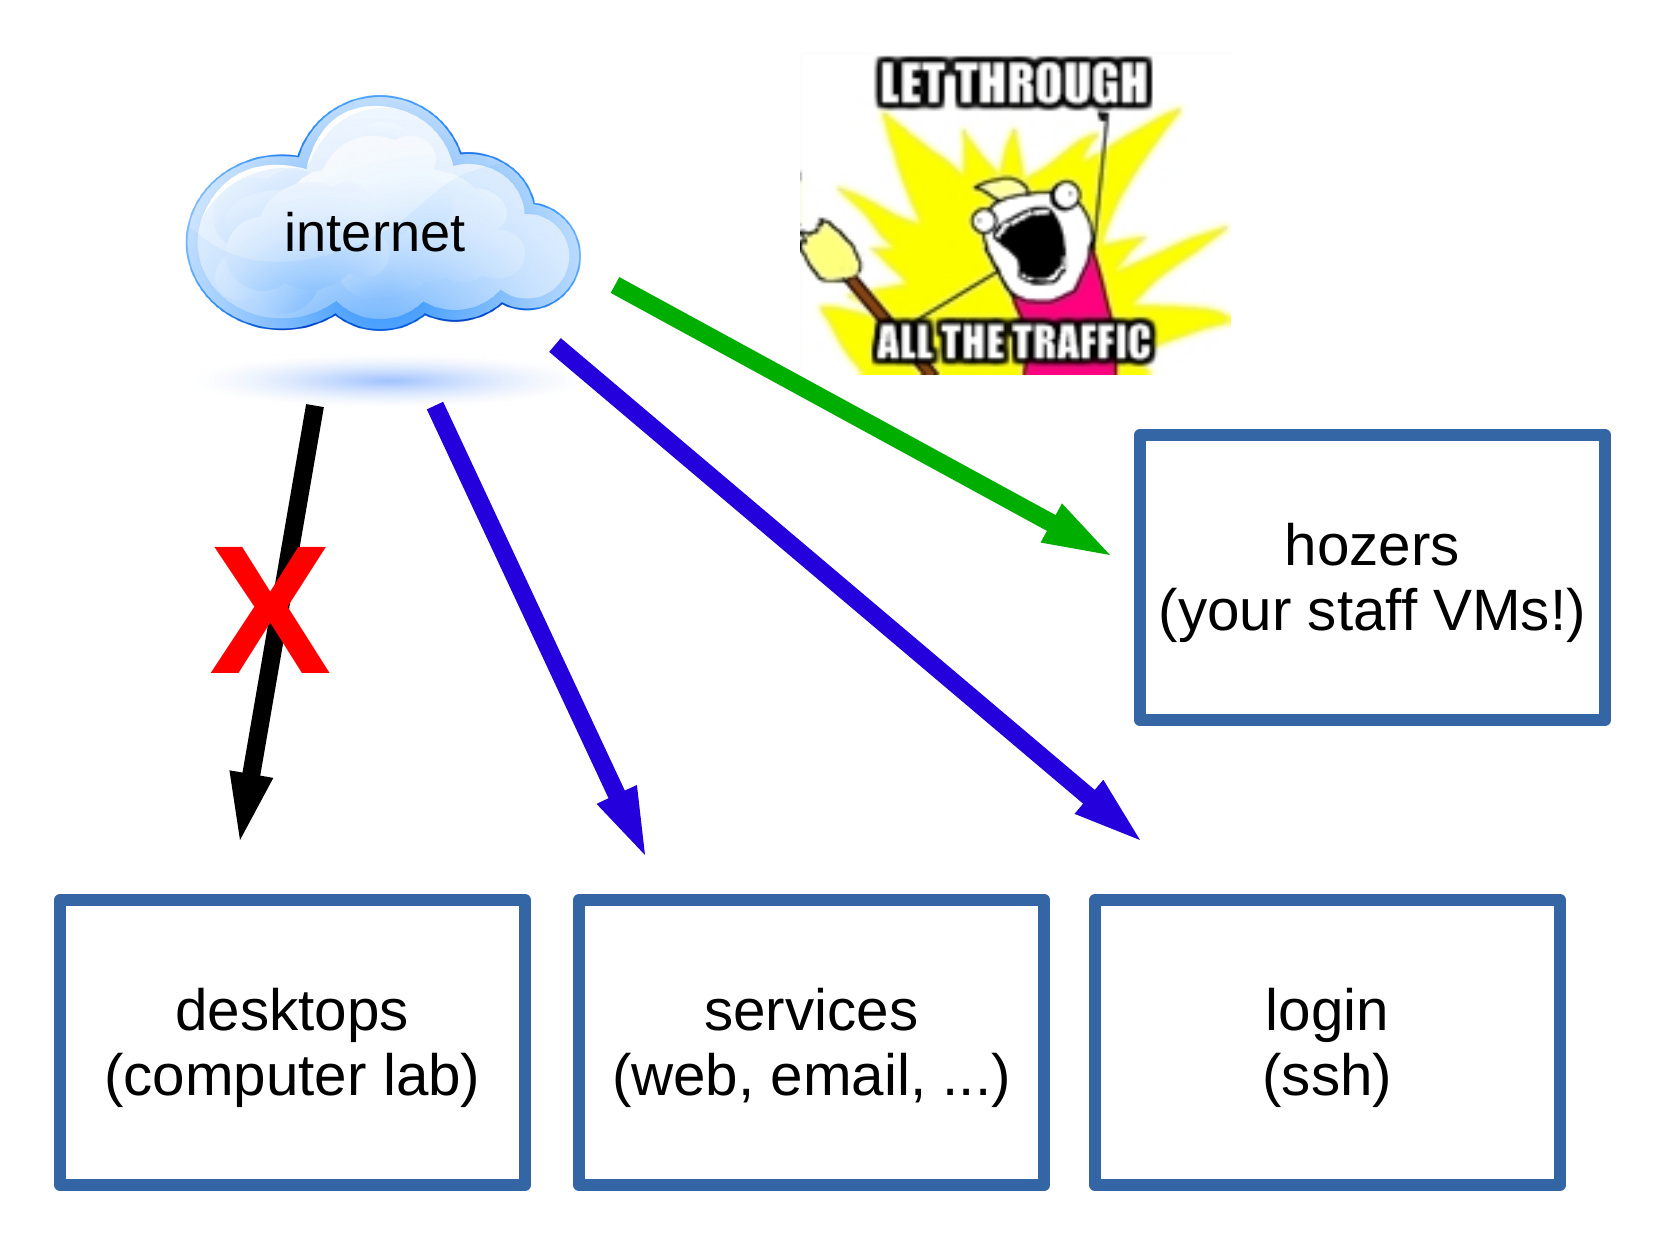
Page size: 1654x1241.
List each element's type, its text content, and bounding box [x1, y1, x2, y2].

text_box hozers (your staff VMs!) [1140, 435, 1606, 721]
text_box login (ssh) [1095, 900, 1561, 1186]
text_box internet [270, 194, 796, 271]
text_box X [490, 500, 571, 673]
text_box X [195, 500, 571, 721]
text_box desktops (computer lab) [60, 900, 526, 1186]
picture [150, 74, 616, 406]
text_box services (web, email, ...) [579, 900, 1045, 1186]
picture [800, 52, 1231, 376]
